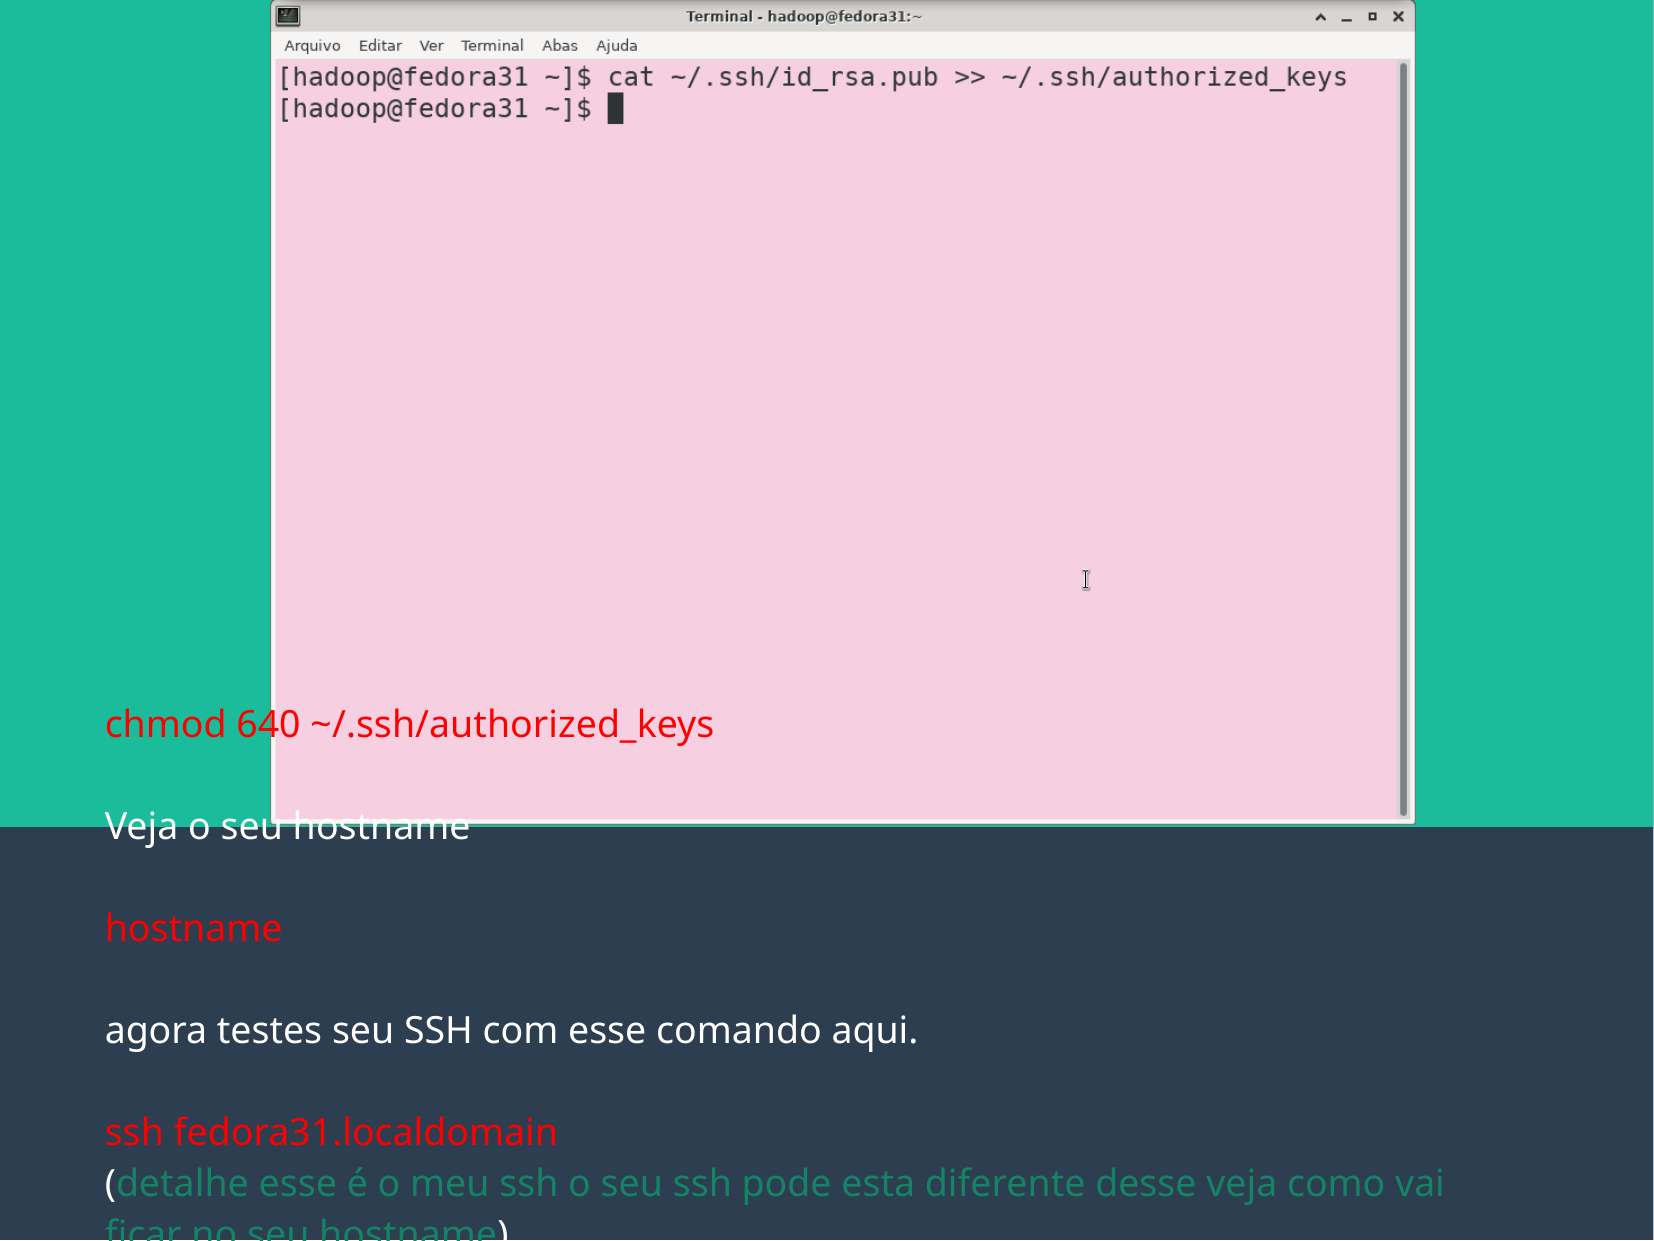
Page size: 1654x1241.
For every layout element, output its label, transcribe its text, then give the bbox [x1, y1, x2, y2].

text_box chmod 640 ~/.ssh/authorized_keys Veja o seu hostname hostname agora testes seu SSH com esse comando aqui. ssh fedora31.localdomain (detalhe esse é o meu ssh o seu ssh pode esta diferente desse veja como vai ficar no seu hostname) ssh localhost.localdomain [90, 690, 1531, 1228]
picture [270, 0, 1416, 690]
